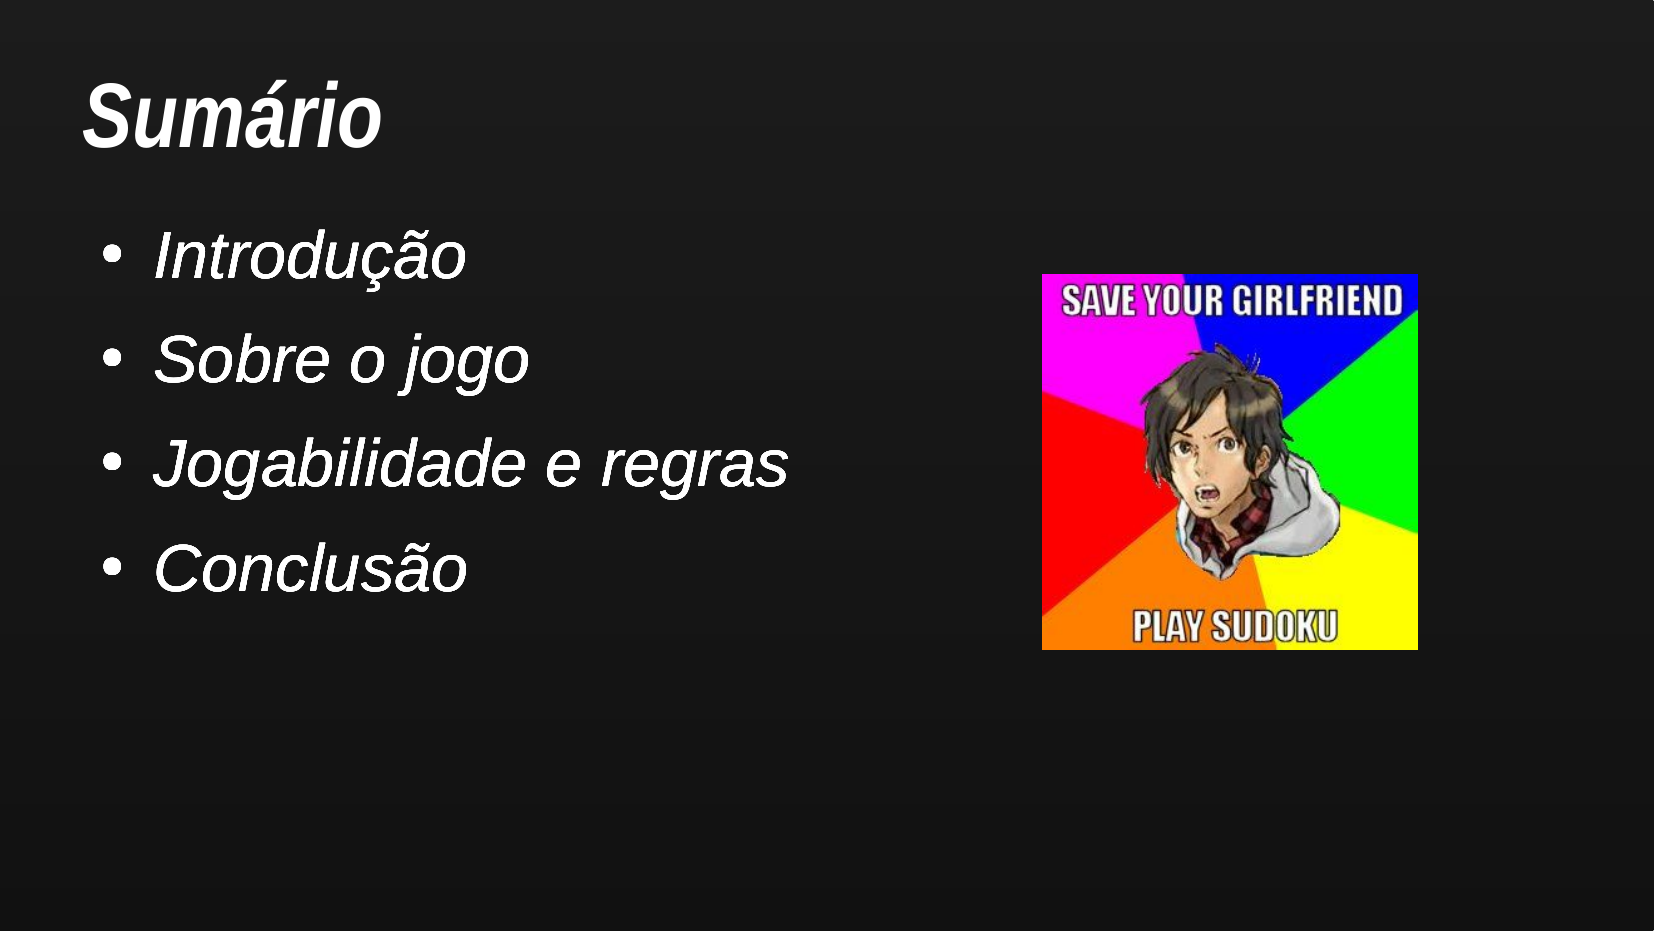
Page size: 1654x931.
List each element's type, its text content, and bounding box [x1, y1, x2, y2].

picture [1042, 274, 1418, 650]
title Sumário [82, 37, 1571, 193]
list Introdução Sobre o jogo Jogabilidade e regras Conclusão [82, 217, 1595, 886]
